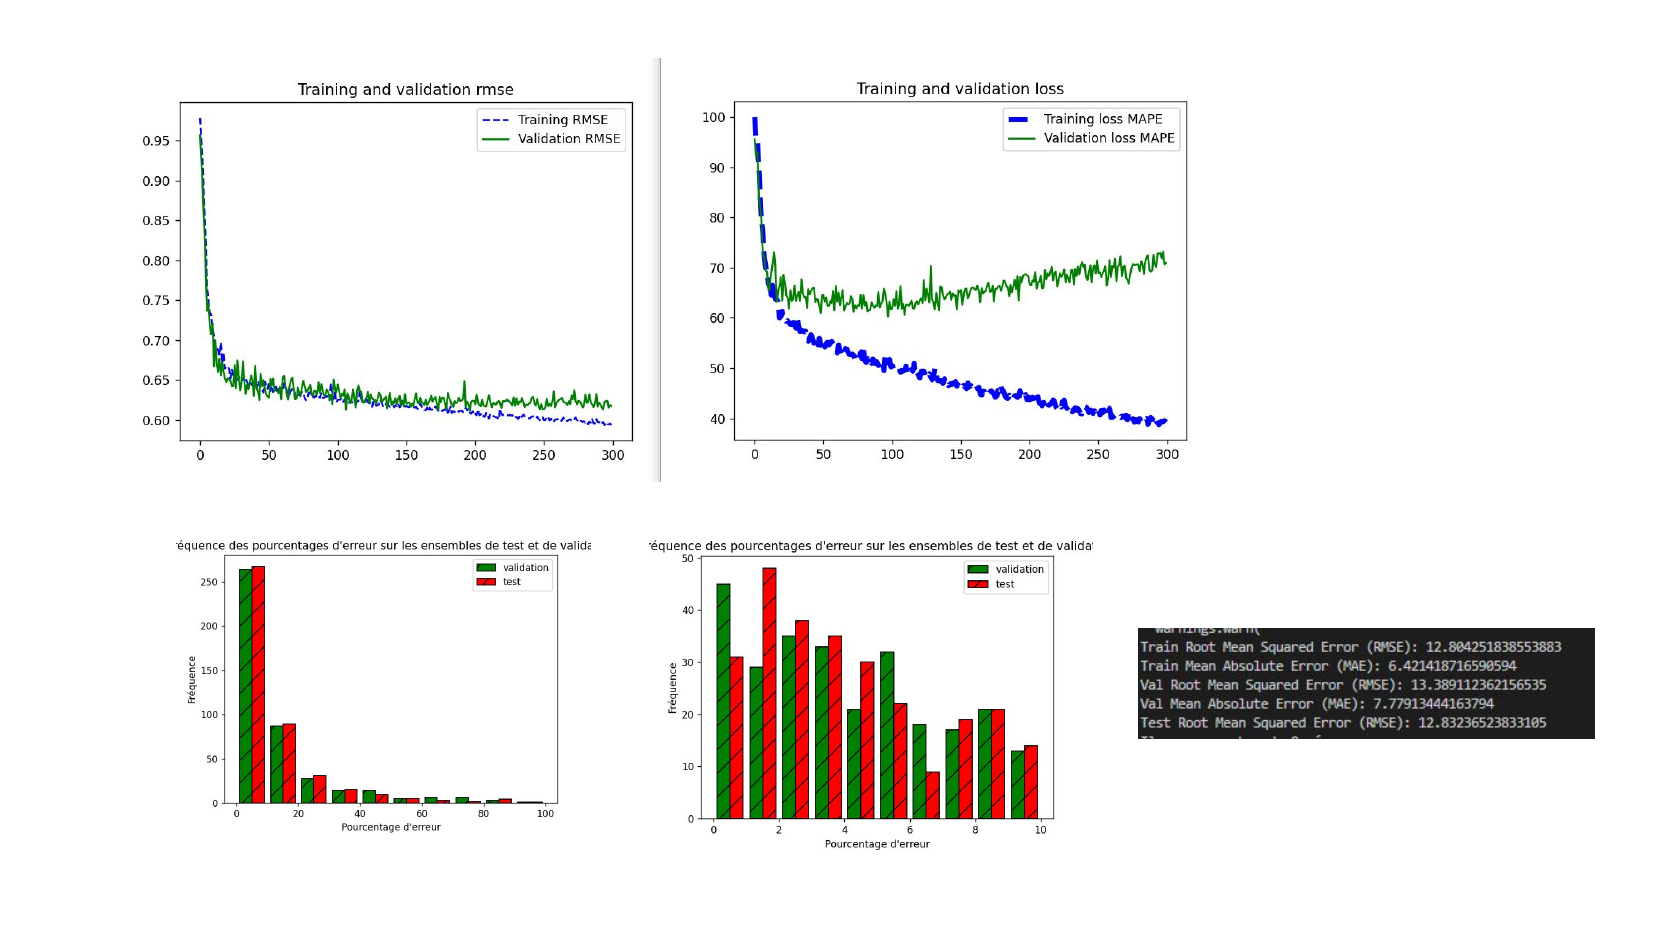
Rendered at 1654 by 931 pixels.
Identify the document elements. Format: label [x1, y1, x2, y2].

picture [1138, 628, 1595, 739]
picture [649, 531, 1093, 853]
picture [176, 531, 591, 836]
picture [118, 58, 1235, 482]
